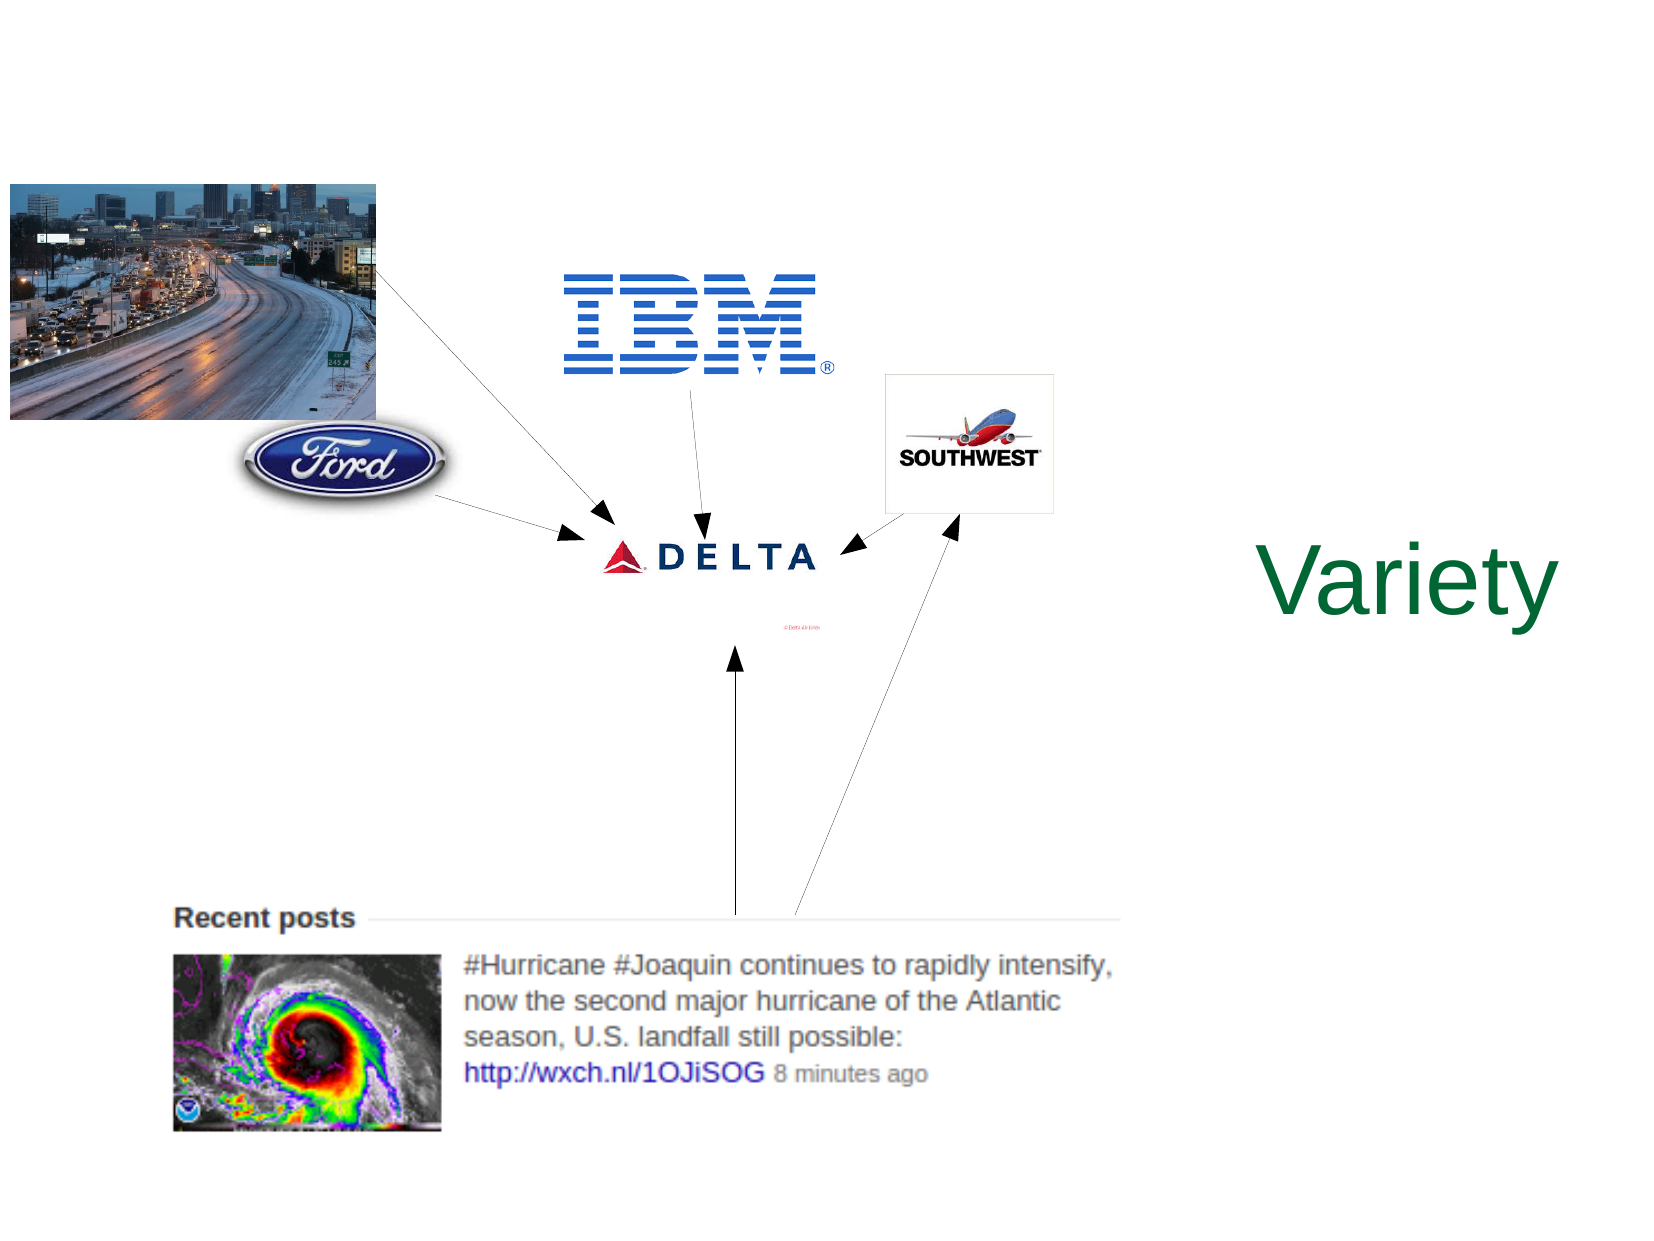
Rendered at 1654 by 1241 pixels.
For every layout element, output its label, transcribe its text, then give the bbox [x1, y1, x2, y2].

picture [555, 257, 841, 391]
picture [165, 899, 1139, 1150]
picture [471, 370, 511, 413]
picture [10, 184, 511, 556]
picture [600, 483, 820, 631]
picture [885, 374, 1054, 514]
list Variety [1185, 524, 1624, 659]
